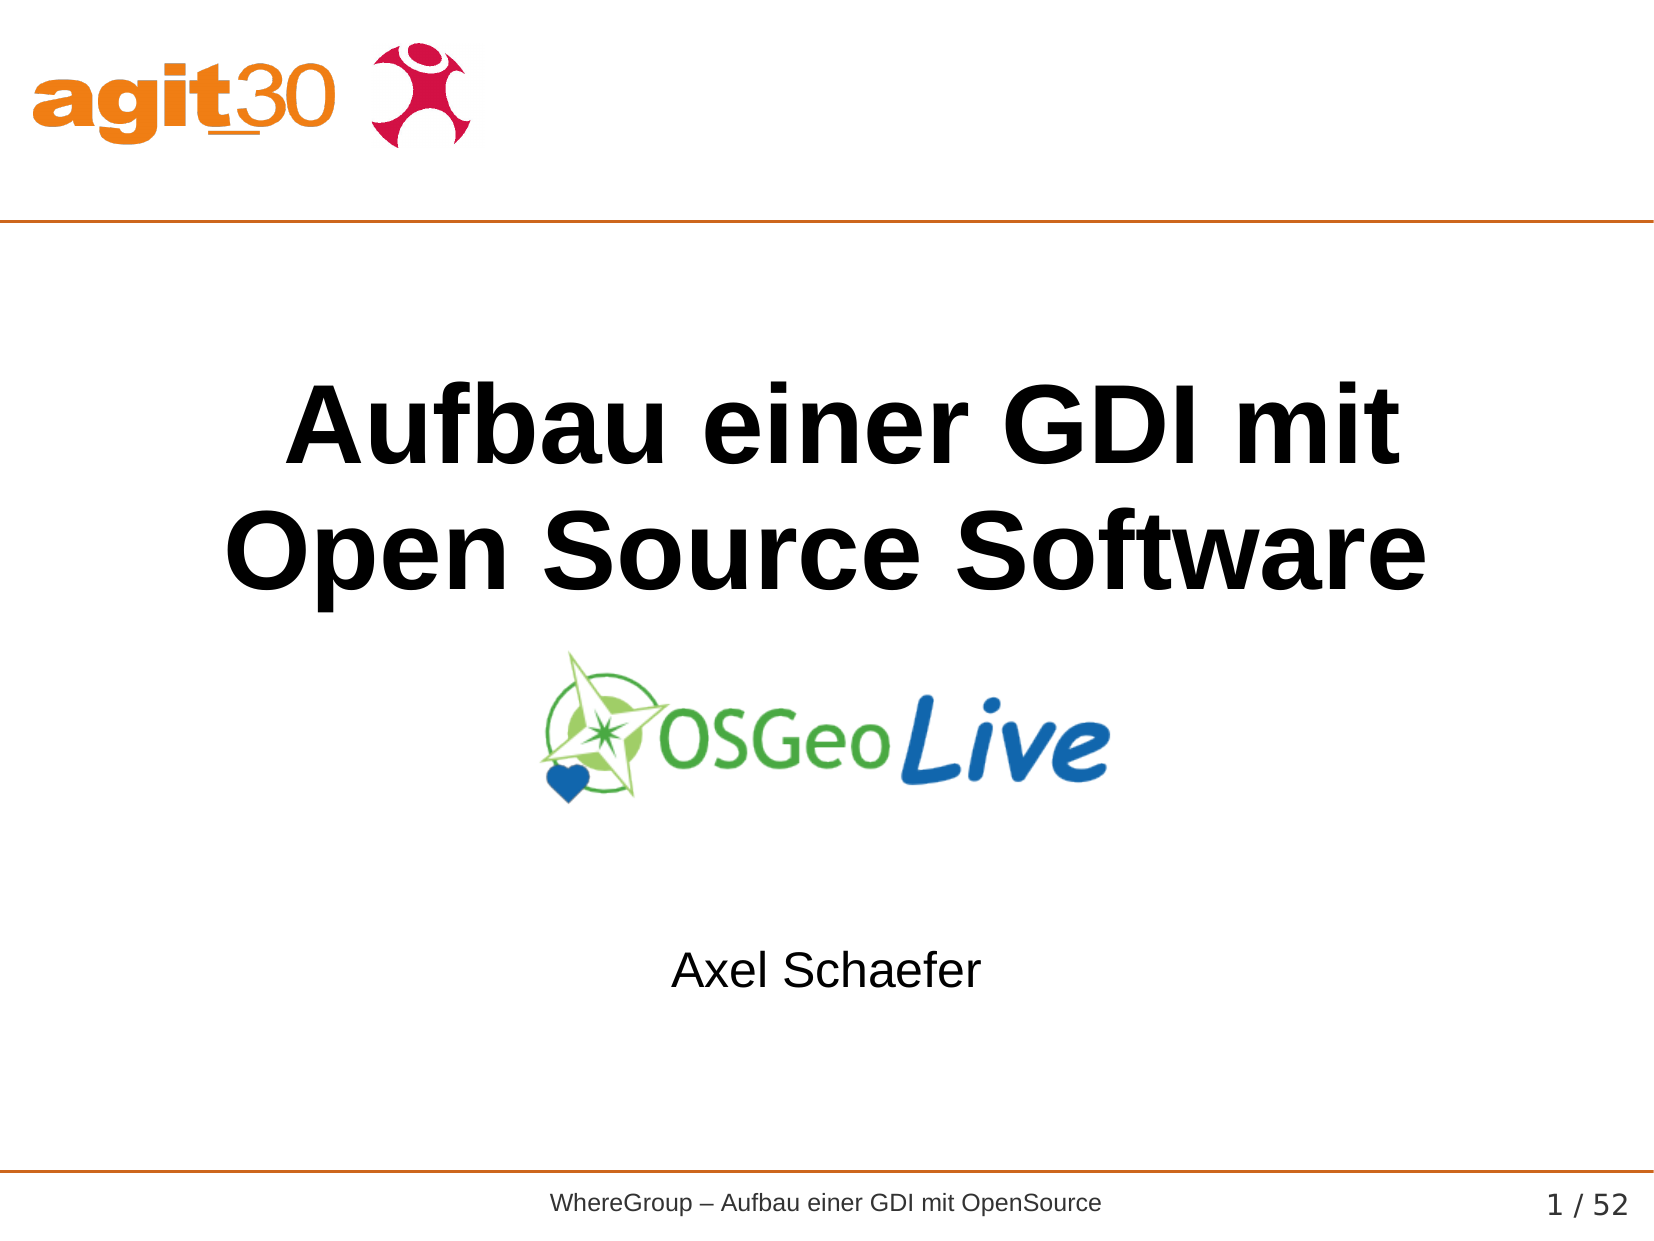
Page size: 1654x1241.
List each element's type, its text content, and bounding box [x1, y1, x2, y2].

text_box Aufbau einer GDI mit Open Source Software Axel Schaefer [118, 354, 1536, 1096]
picture [29, 58, 340, 148]
picture [332, 649, 1270, 806]
